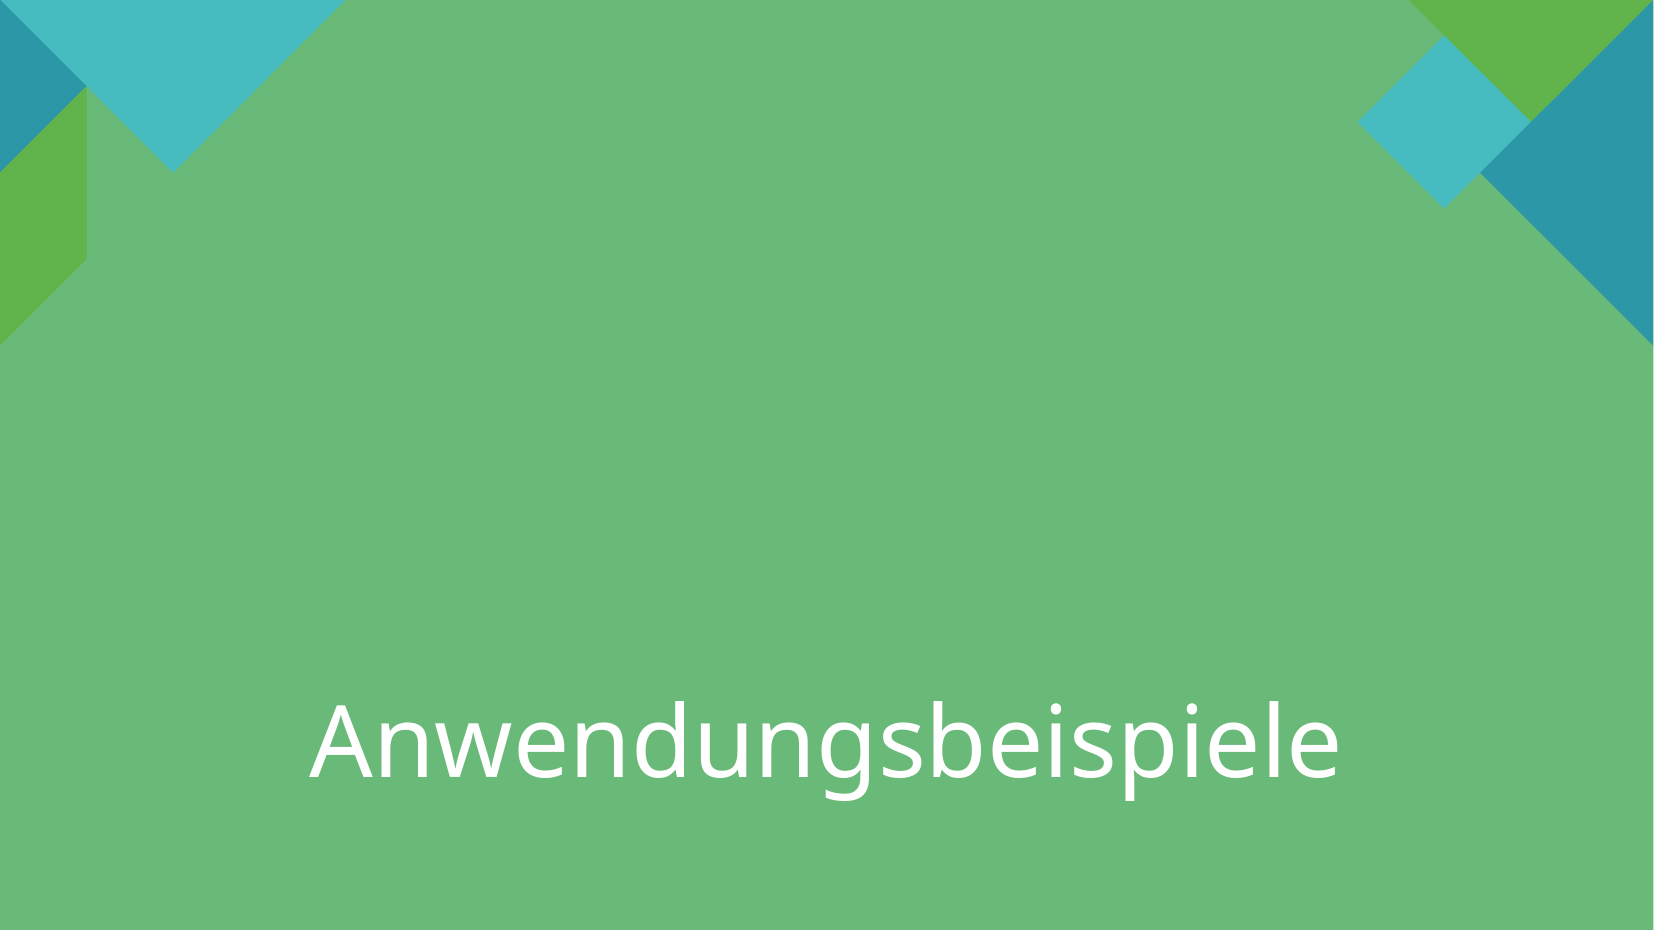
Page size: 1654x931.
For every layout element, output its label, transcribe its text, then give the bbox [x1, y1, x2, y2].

title Anwendungsbeispiele [59, 649, 1595, 827]
